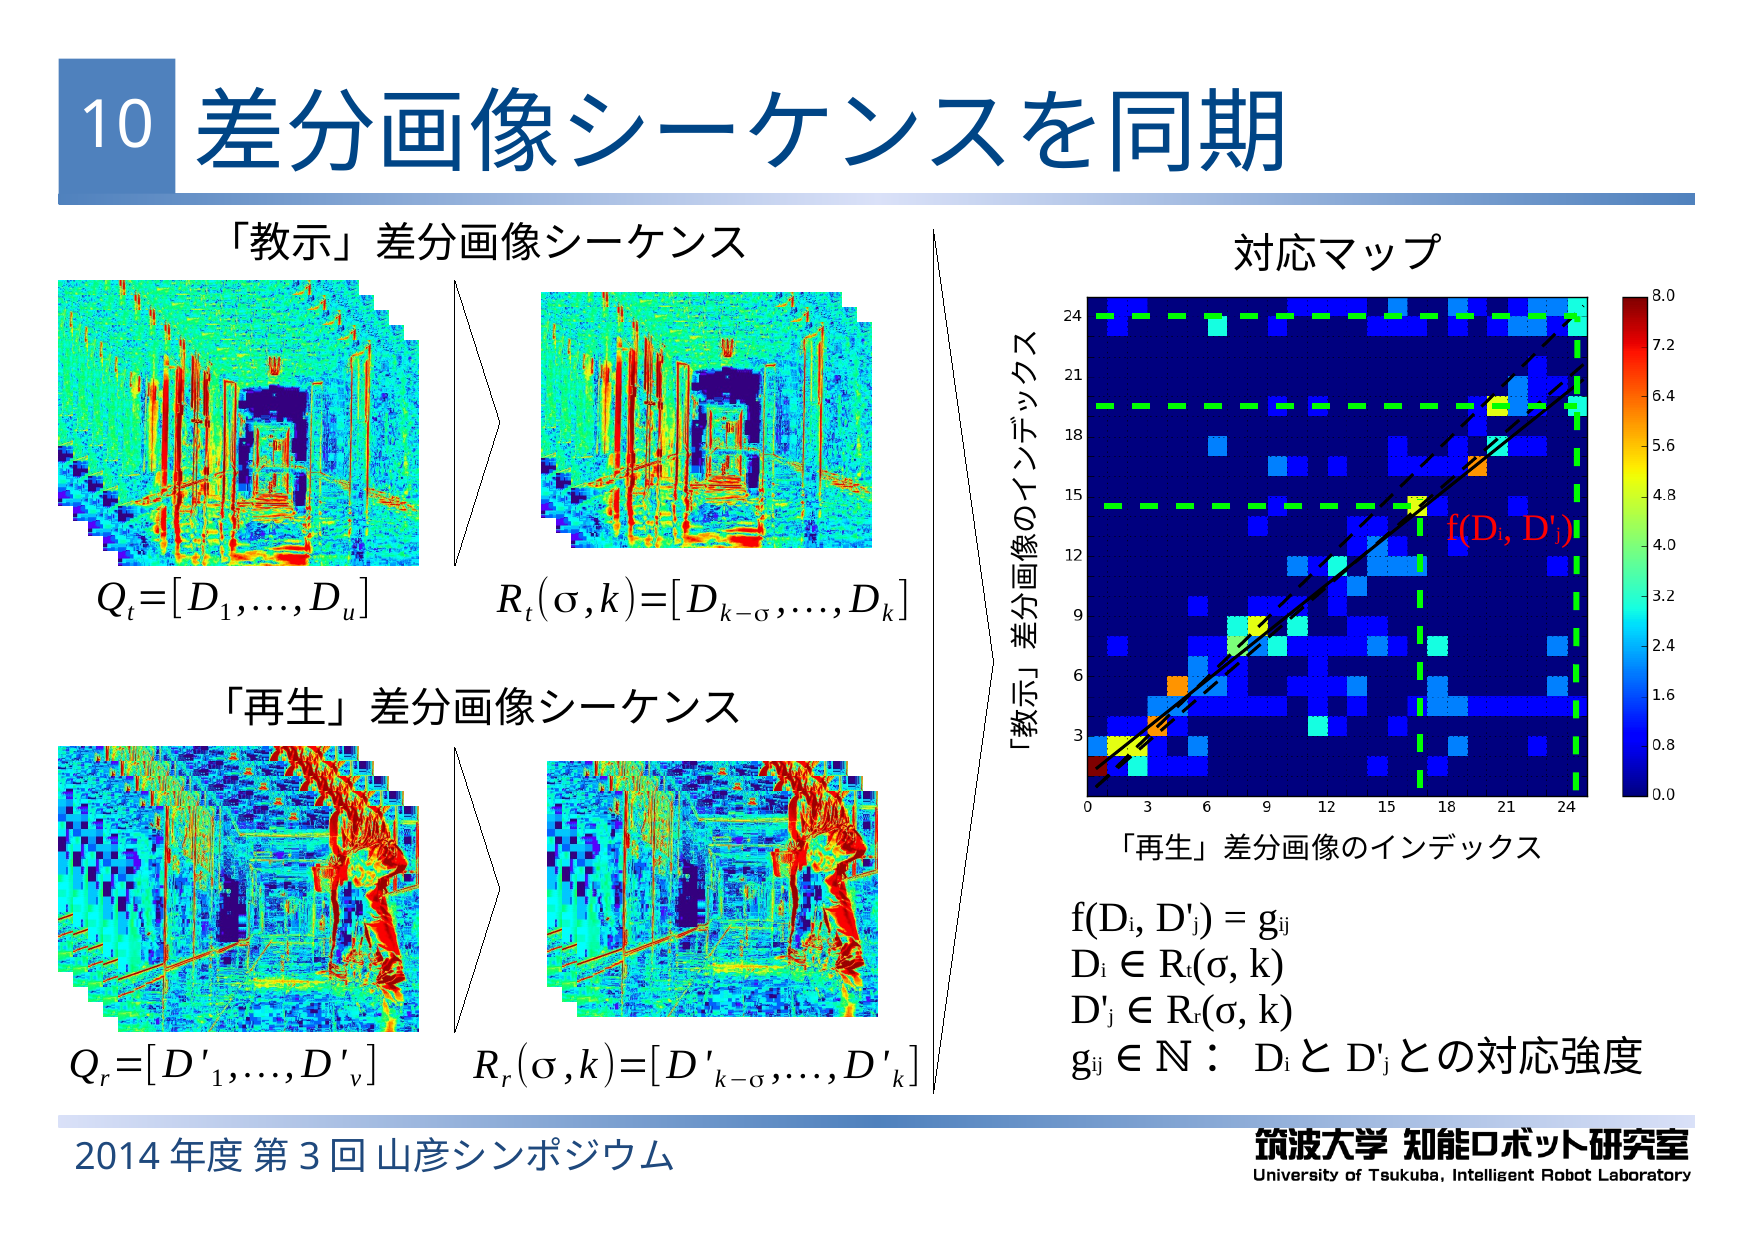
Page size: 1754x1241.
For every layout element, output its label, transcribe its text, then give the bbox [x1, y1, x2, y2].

picture [547, 761, 554, 775]
picture [166, 1017, 175, 1024]
text_box f(Di, D'j) = gij Di ∈ Rt(σ, k) D'j ∈ Rr(σ, k) gij ∈ ℕ：DiとD'jとの対応強度 [1055, 886, 1660, 1091]
picture [364, 561, 378, 566]
picture [1252, 1127, 1691, 1182]
picture [541, 292, 872, 548]
text_box 「再生」差分画像のインデックス [1090, 824, 1560, 873]
picture [625, 1002, 634, 1009]
text_box 対応マップ [1218, 223, 1457, 286]
chart [62, 1039, 384, 1093]
picture [58, 746, 65, 760]
picture [171, 1007, 178, 1014]
text_box 「教示」差分画像シーケンス [192, 211, 765, 276]
picture [80, 761, 92, 768]
text_box f(Di, D'j) [1431, 499, 1589, 557]
picture [860, 1010, 878, 1018]
picture [541, 500, 593, 548]
text_box 「再生」差分画像シーケンス [186, 676, 759, 741]
picture [630, 992, 637, 999]
picture [58, 465, 69, 483]
text_box 「教示」差分画像のインデックス [1000, 314, 1050, 783]
picture [547, 761, 878, 1018]
title 差分画像シーケンスを同期 [193, 61, 1696, 205]
picture [554, 761, 566, 768]
picture [58, 280, 419, 566]
picture [872, 878, 878, 889]
picture [58, 488, 140, 566]
picture [994, 271, 1745, 834]
chart [465, 1039, 926, 1094]
chart [489, 573, 916, 627]
picture [413, 893, 419, 904]
picture [401, 1025, 419, 1033]
picture [817, 543, 831, 548]
chart [89, 573, 376, 626]
picture [569, 776, 581, 783]
picture [541, 477, 552, 495]
picture [547, 761, 581, 791]
picture [58, 746, 92, 776]
picture [65, 746, 77, 753]
picture [58, 746, 419, 1033]
